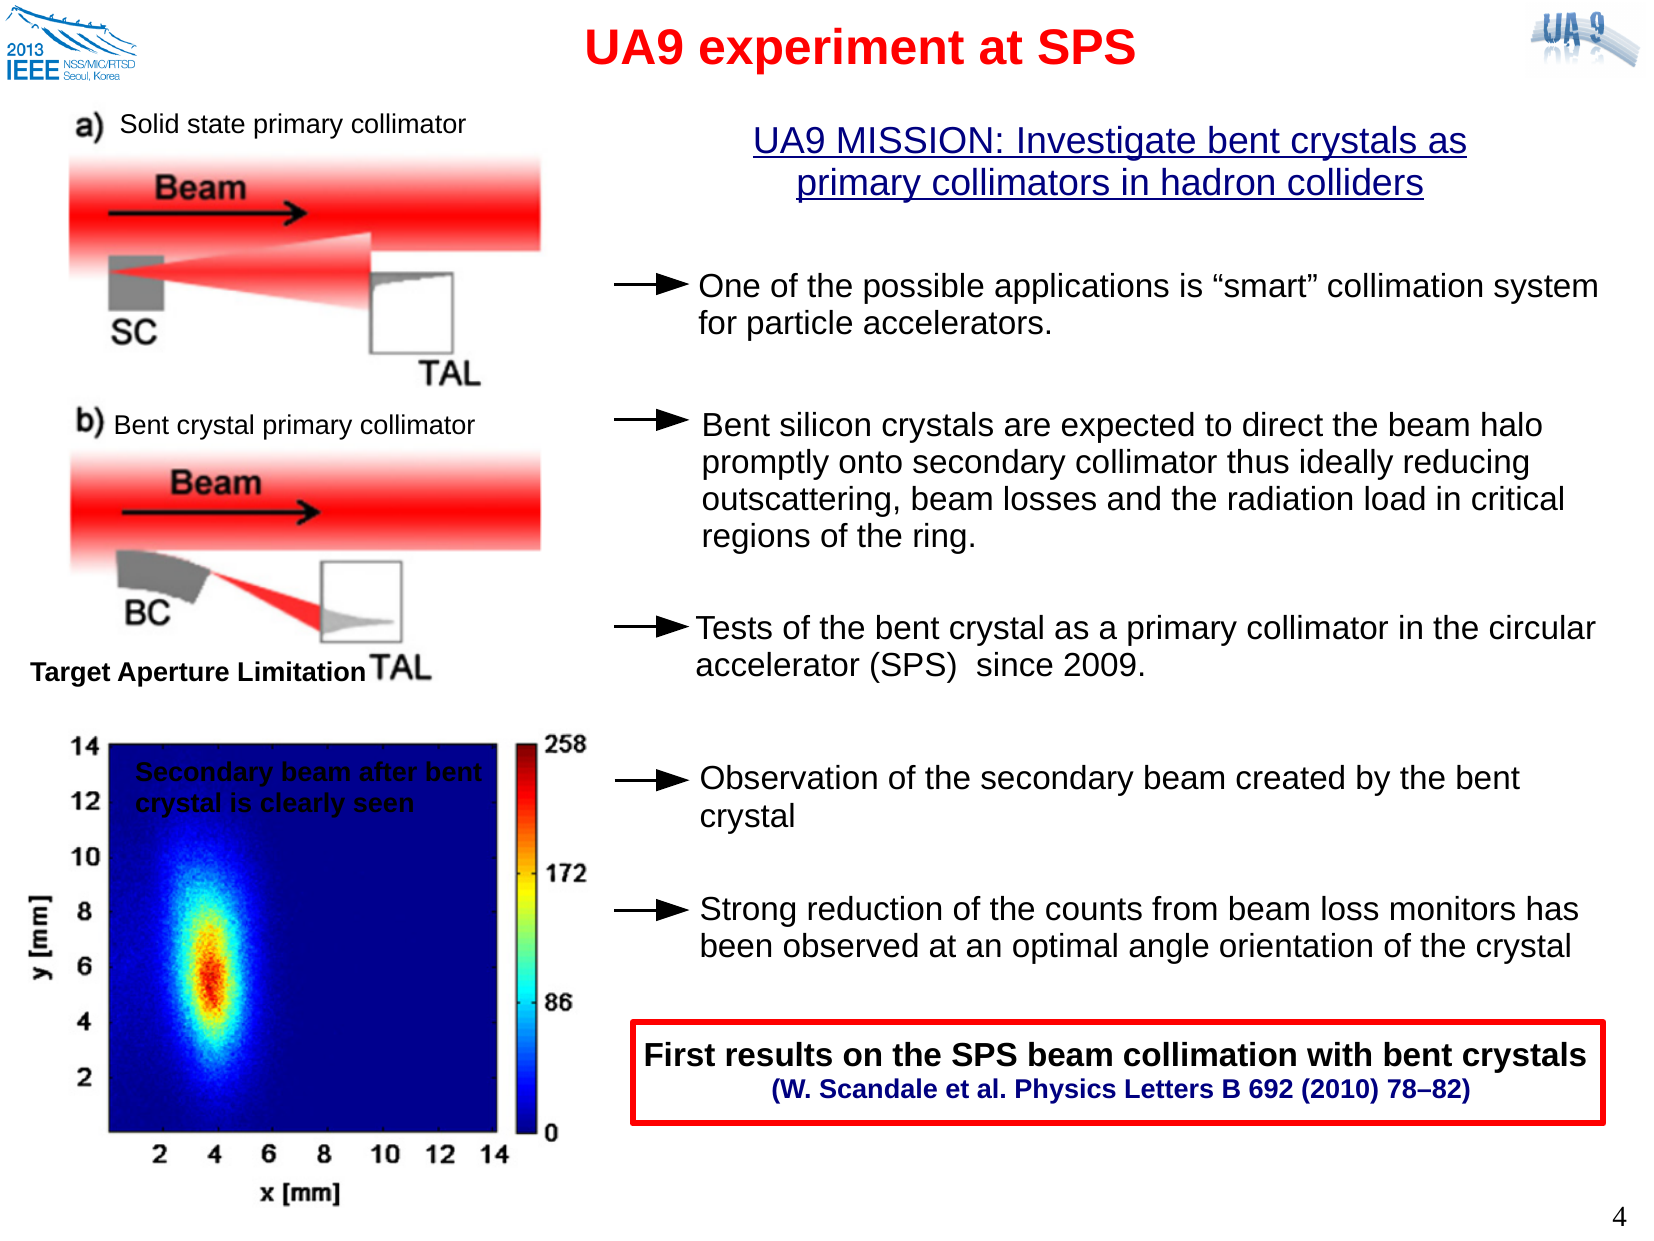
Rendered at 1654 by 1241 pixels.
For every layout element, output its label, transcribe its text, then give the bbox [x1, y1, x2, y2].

text_box Strong reduction of the counts from beam loss monitors has been observed at an optimal angle orientation of the crystal [684, 882, 1629, 972]
text_box Observation of the secondary beam created by the bent crystal [684, 752, 1629, 842]
text_box UA9 experiment at SPS [551, 11, 1171, 83]
picture [22, 722, 594, 1218]
picture [5, 5, 137, 81]
text_box First results on the SPS beam collimation with bent crystals (W. Scandale et al. Physics Letters B 692 (2010) 78–82) [636, 1029, 1600, 1112]
text_box Bent crystal primary collimator [98, 402, 503, 460]
text_box Solid state primary collimator [104, 101, 490, 159]
picture [56, 96, 566, 692]
text_box Bent silicon crystals are expected to direct the beam halo promptly onto secondary collimator thus ideally reducing outscattering, beam losses and the radiation load in critical regions of the ring. [686, 398, 1622, 562]
text_box UA9 MISSION: Investigate bent crystals as primary collimators in hadron colliders [720, 112, 1501, 212]
picture [1525, 2, 1646, 79]
text_box Secondary beam after bent crystal is clearly seen [120, 750, 511, 826]
text_box Tests of the bent crystal as a primary collimator in the circular accelerator (SPS) since 2009. [680, 602, 1629, 691]
text_box One of the possible applications is “smart” collimation system for particle accelerators. [683, 260, 1648, 352]
text_box Target Aperture Limitation [3, 649, 393, 695]
